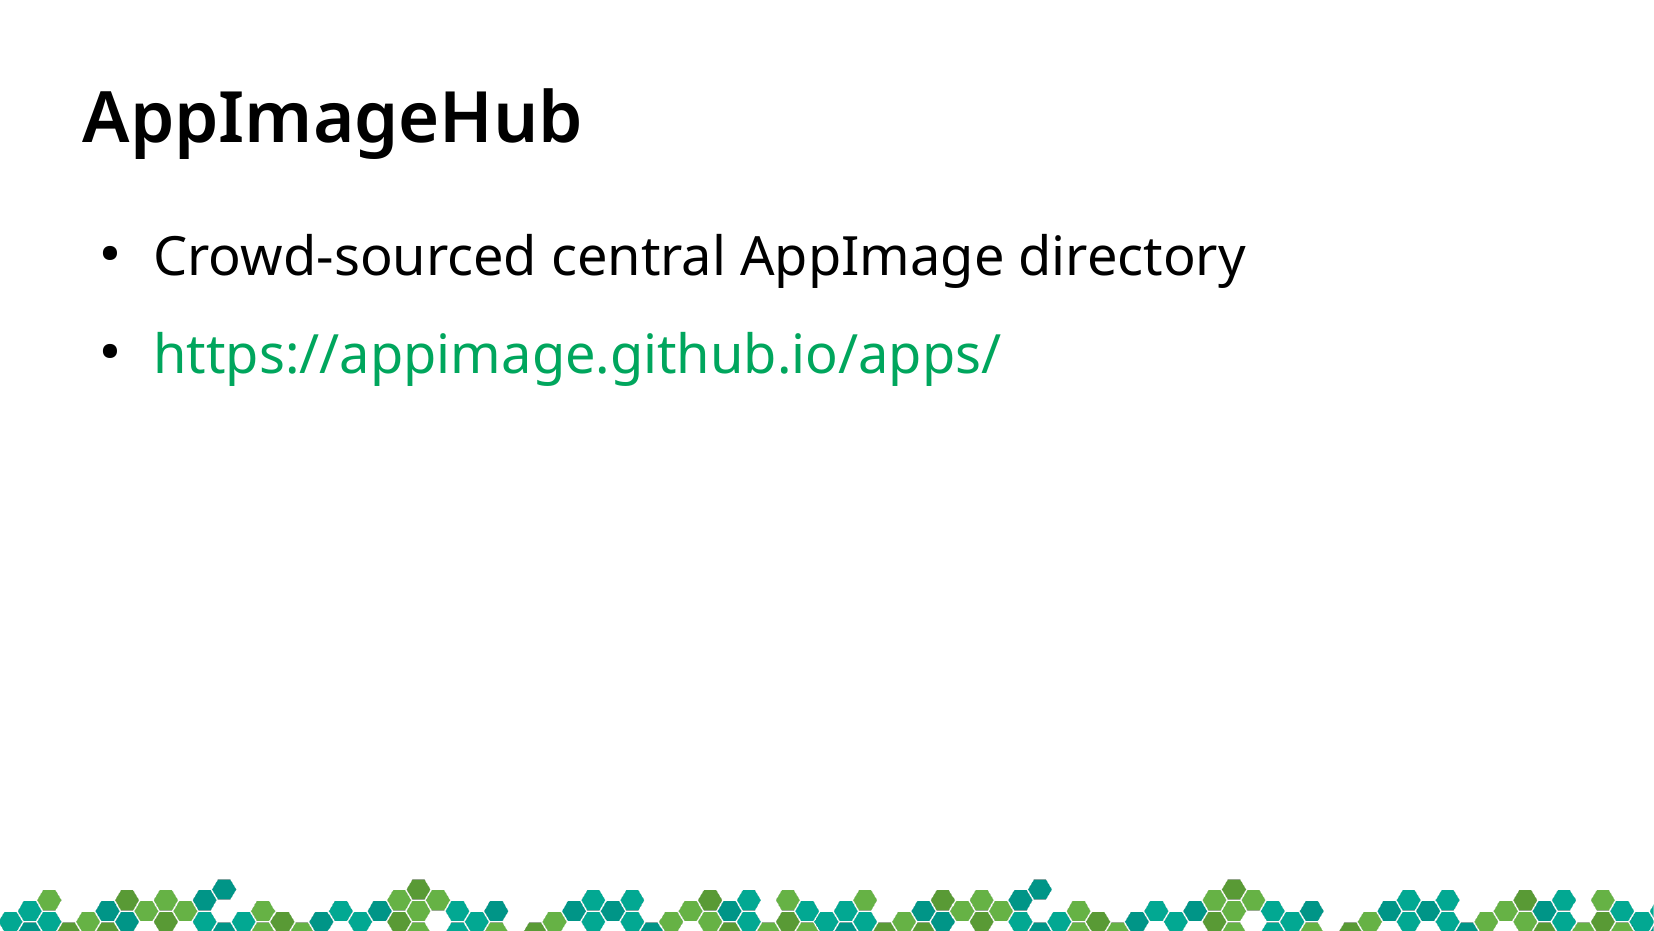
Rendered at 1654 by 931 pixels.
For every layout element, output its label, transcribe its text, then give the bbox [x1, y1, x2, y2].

title AppImageHub [82, 37, 1571, 193]
list Crowd-sourced central AppImage directory https://appimage.github.io/apps/ [82, 217, 1571, 758]
picture [0, 871, 1654, 931]
